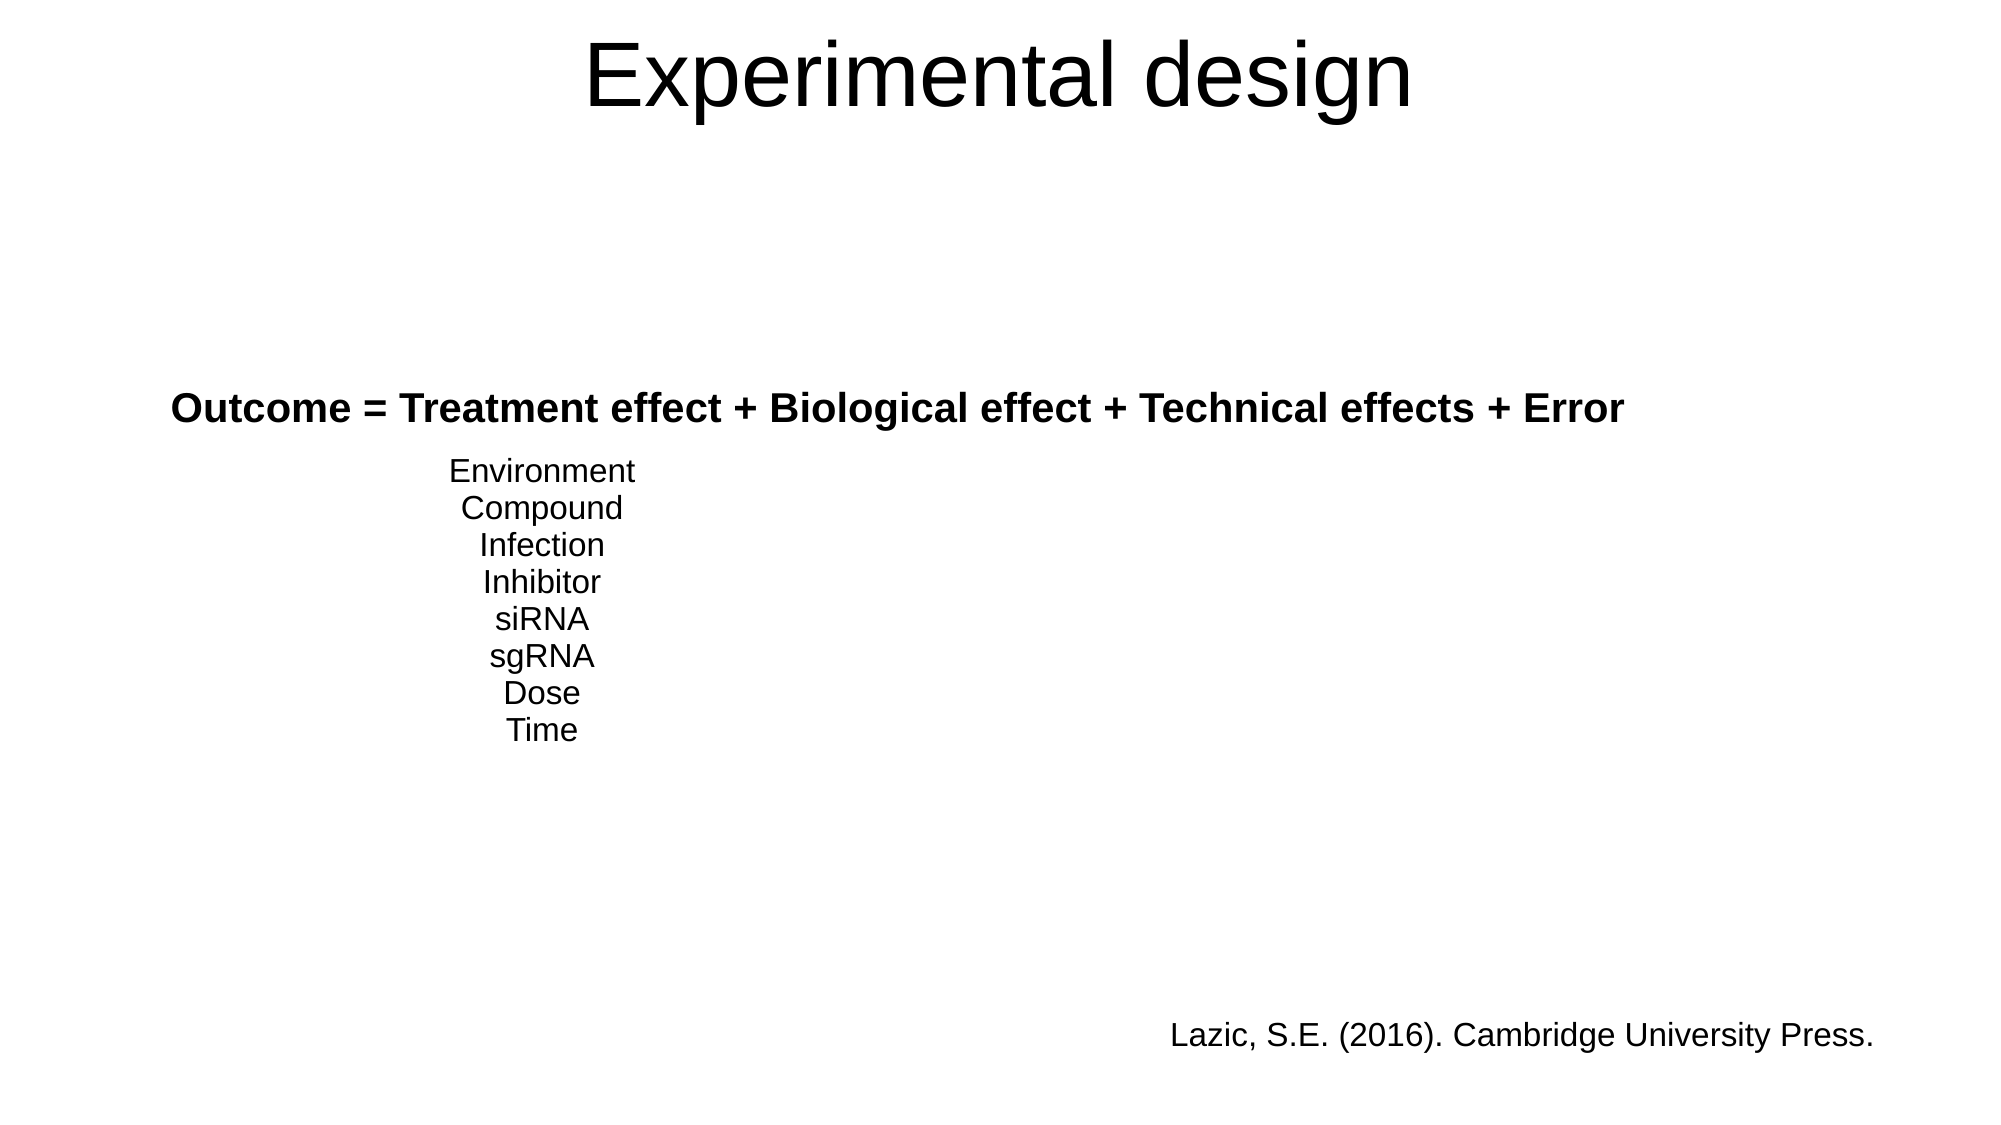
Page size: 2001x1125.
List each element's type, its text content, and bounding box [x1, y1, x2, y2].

list Outcome = Treatment effect + Biological effect + Technical effects + Error [99, 384, 1900, 476]
text_box Environment Compound Infection Inhibitor siRNA sgRNA Dose Time [433, 445, 686, 843]
title Experimental design [99, 23, 1900, 127]
text_box Lazic, S.E. (2016). Cambridge University Press. [1155, 1008, 2000, 1120]
